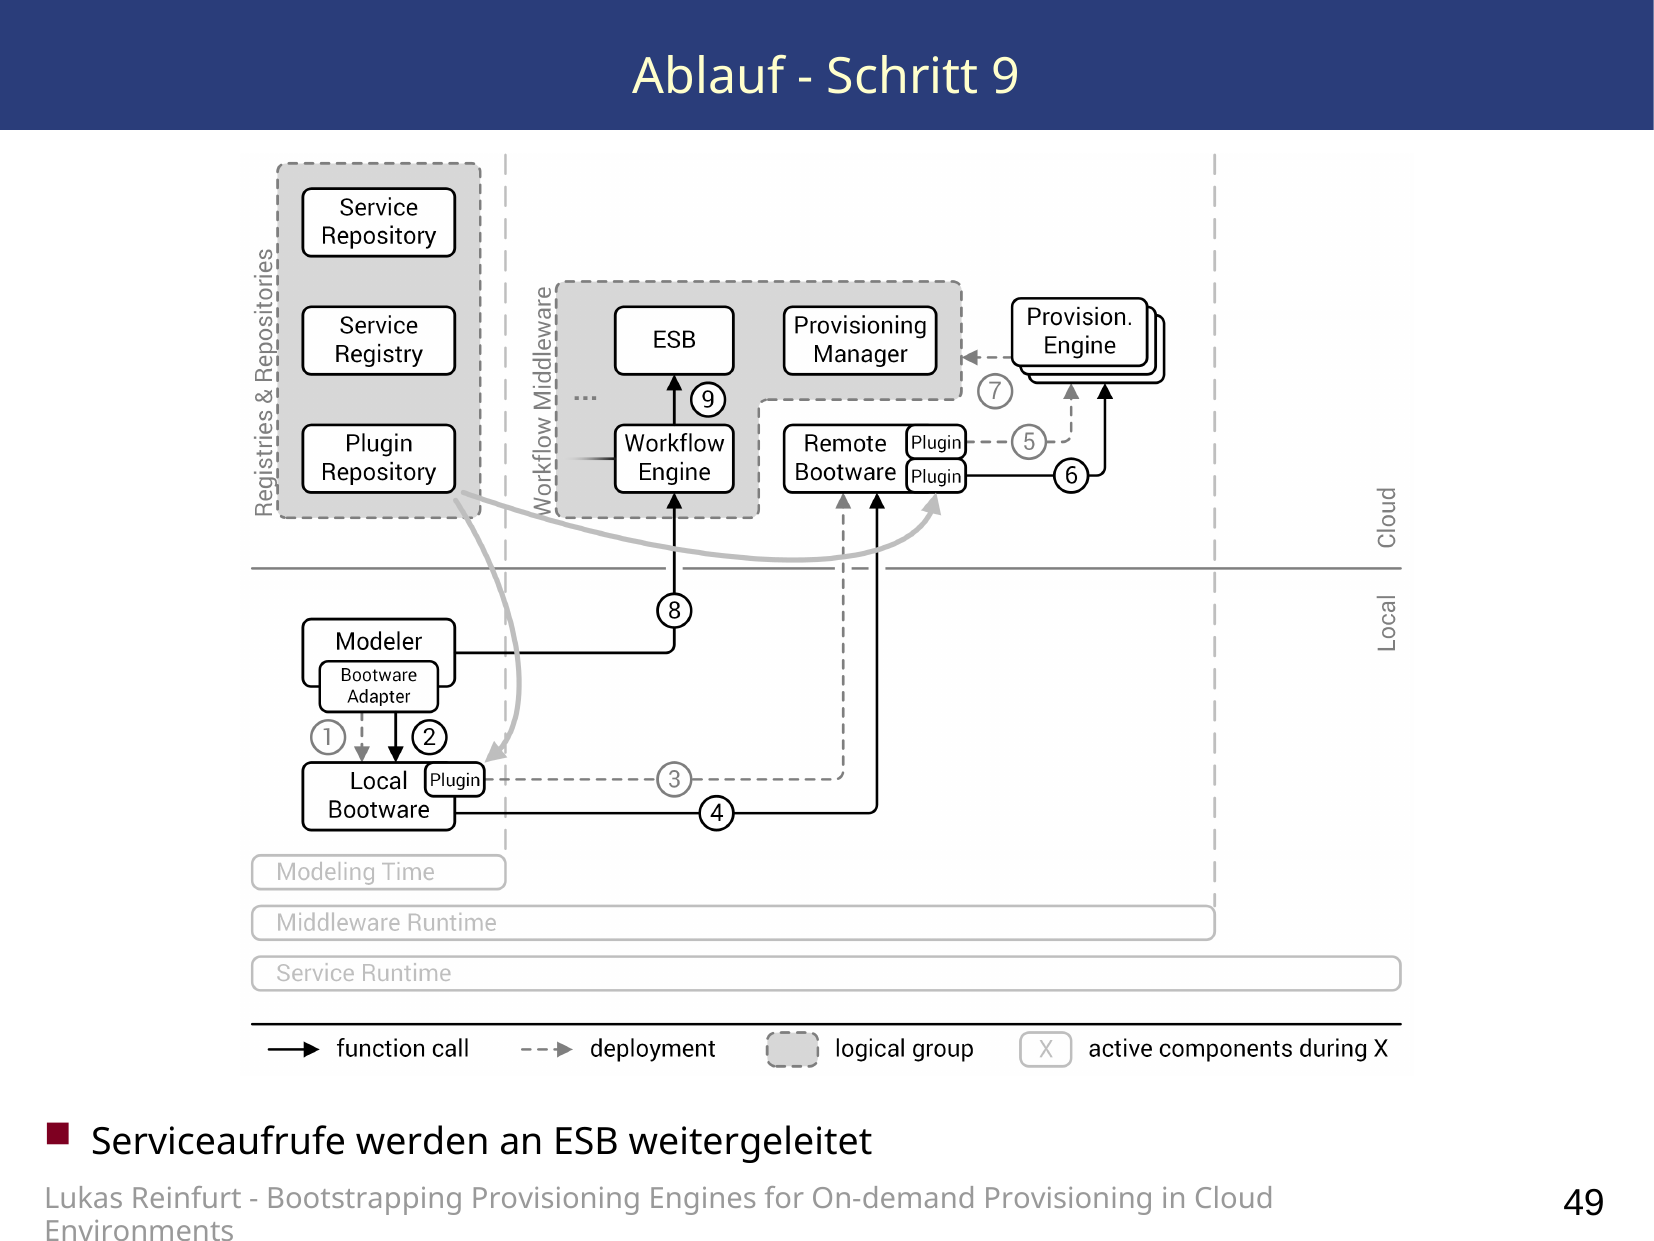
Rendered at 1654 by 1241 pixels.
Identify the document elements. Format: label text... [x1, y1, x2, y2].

title Ablauf - Schritt 9 [47, 23, 1607, 119]
picture [240, 153, 1414, 1077]
text_box Serviceaufrufe werden an ESB weitergeleitet [29, 1095, 1605, 1156]
